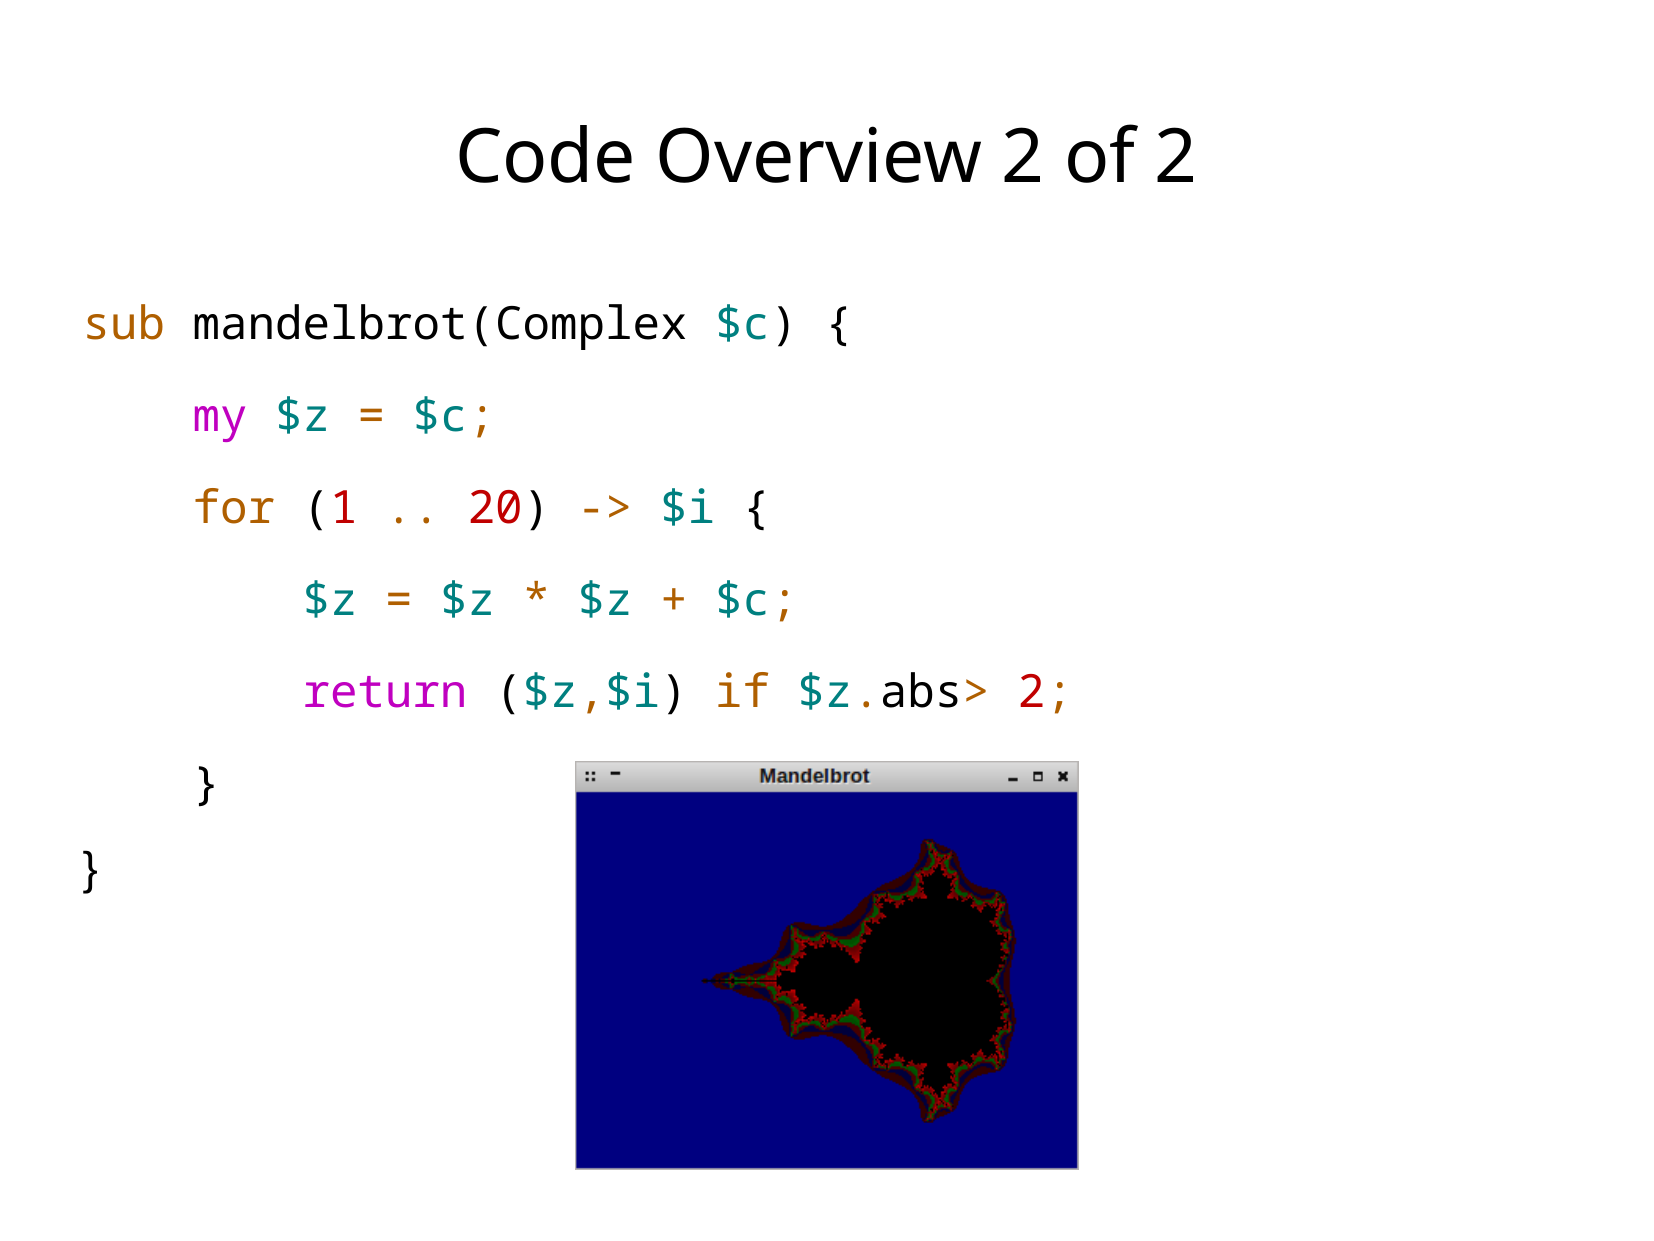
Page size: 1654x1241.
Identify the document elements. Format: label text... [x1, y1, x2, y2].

list sub mandelbrot(Complex $c) { my $z = $c; for (1 .. 20) -> $i { $z = $z * $z + $c; return ($z,$i) if $z.abs> 2; } } [82, 290, 1571, 1010]
title Code Overview 2 of 2 [82, 49, 1571, 257]
picture [575, 761, 1079, 1170]
